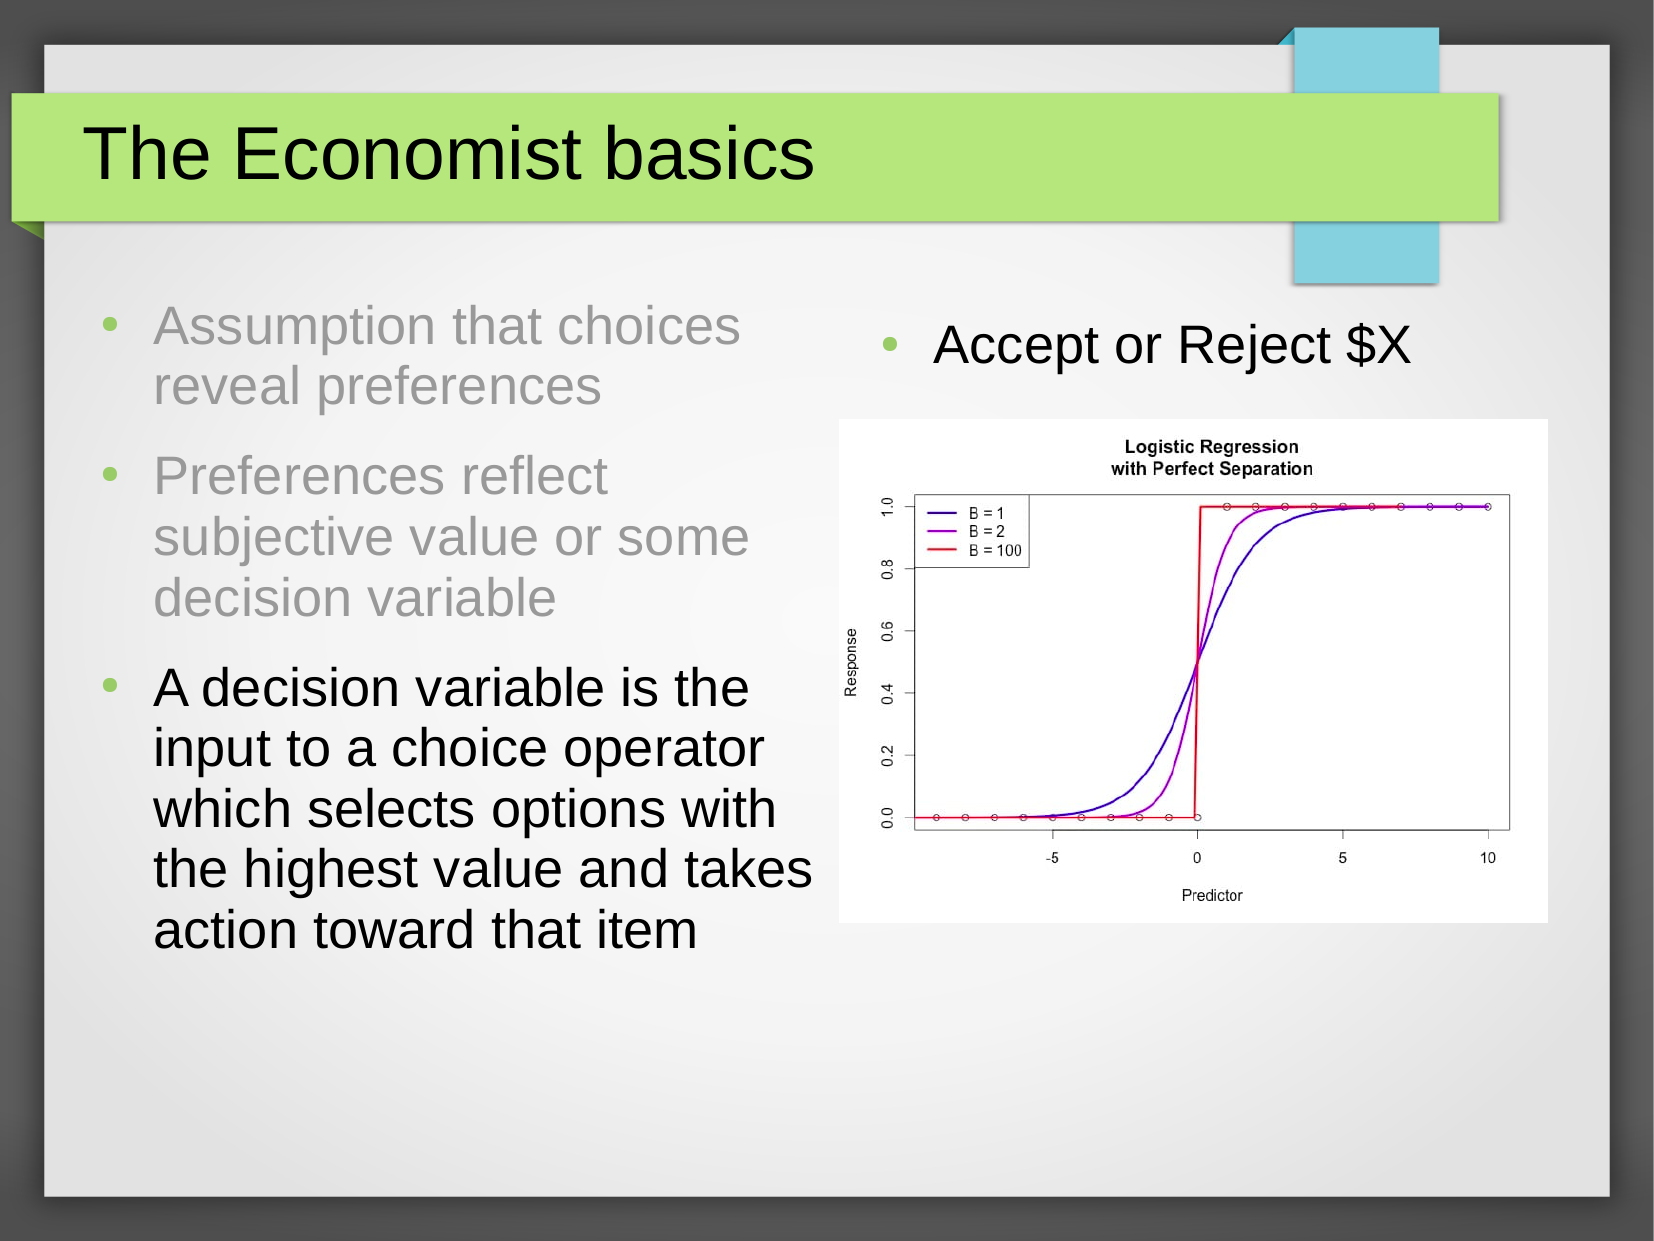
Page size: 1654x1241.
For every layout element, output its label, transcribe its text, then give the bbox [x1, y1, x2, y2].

picture [0, 0, 1654, 1241]
list Assumption that choices reveal preferences Preferences reflect subjective value or some decision variable A decision variable is the input to a choice operator which selects options with the highest value and takes action toward that item [82, 295, 826, 1015]
title The Economist basics [82, 94, 1264, 213]
list Accept or Reject $X [862, 315, 1606, 855]
